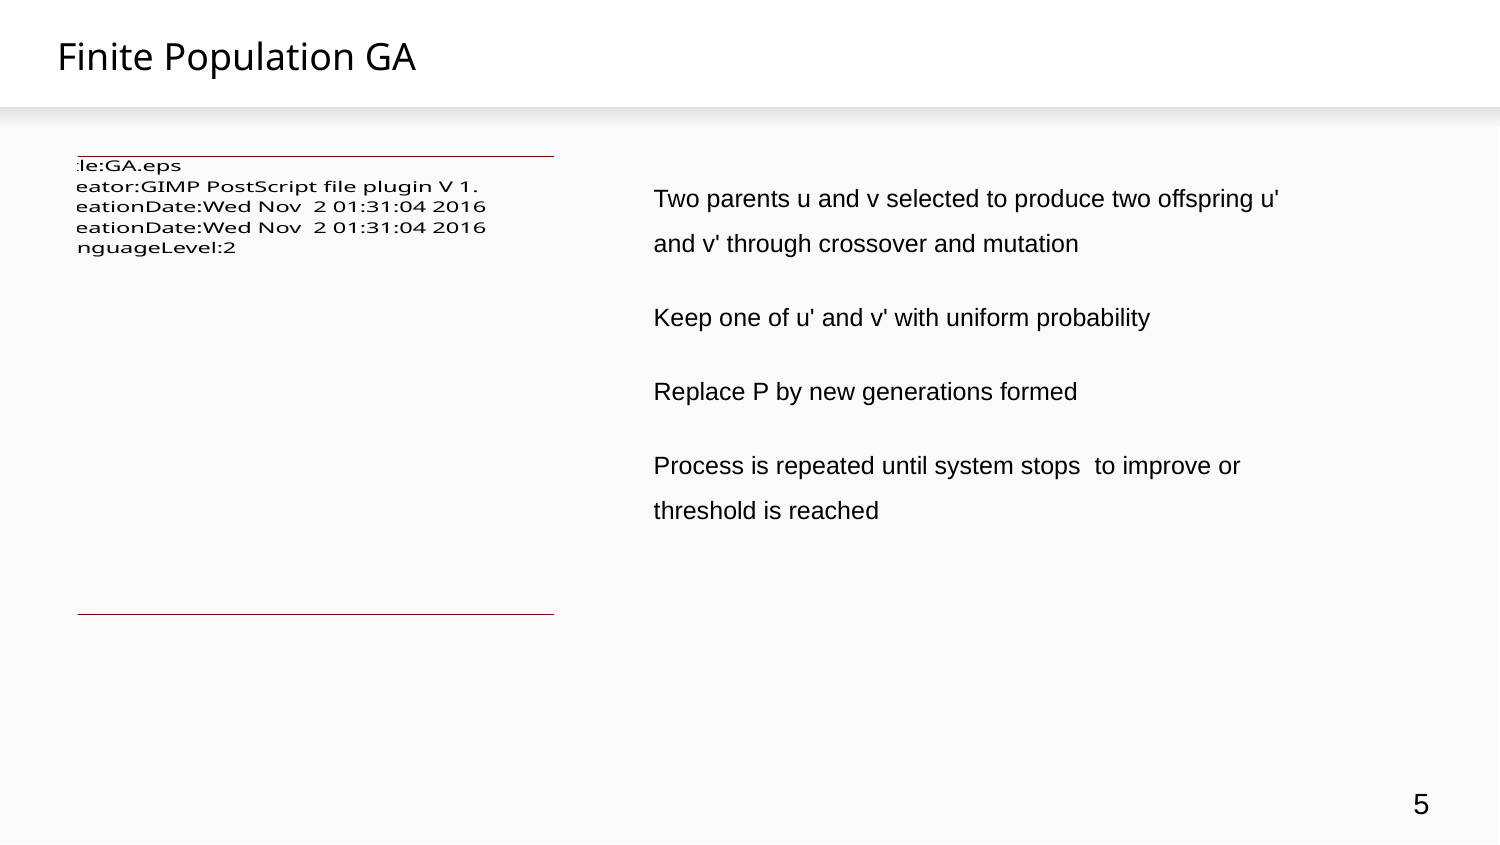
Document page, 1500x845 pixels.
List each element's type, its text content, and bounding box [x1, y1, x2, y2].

picture [77, 154, 554, 615]
list Two parents u and v selected to produce two offspring u' and v' through crossover and mutation Keep one of u' and v' with uniform probability Replace P by new generations formed Process is repeated until system stops to improve or threshold is reached [653, 167, 1313, 658]
title Finite Population GA [42, 10, 606, 94]
